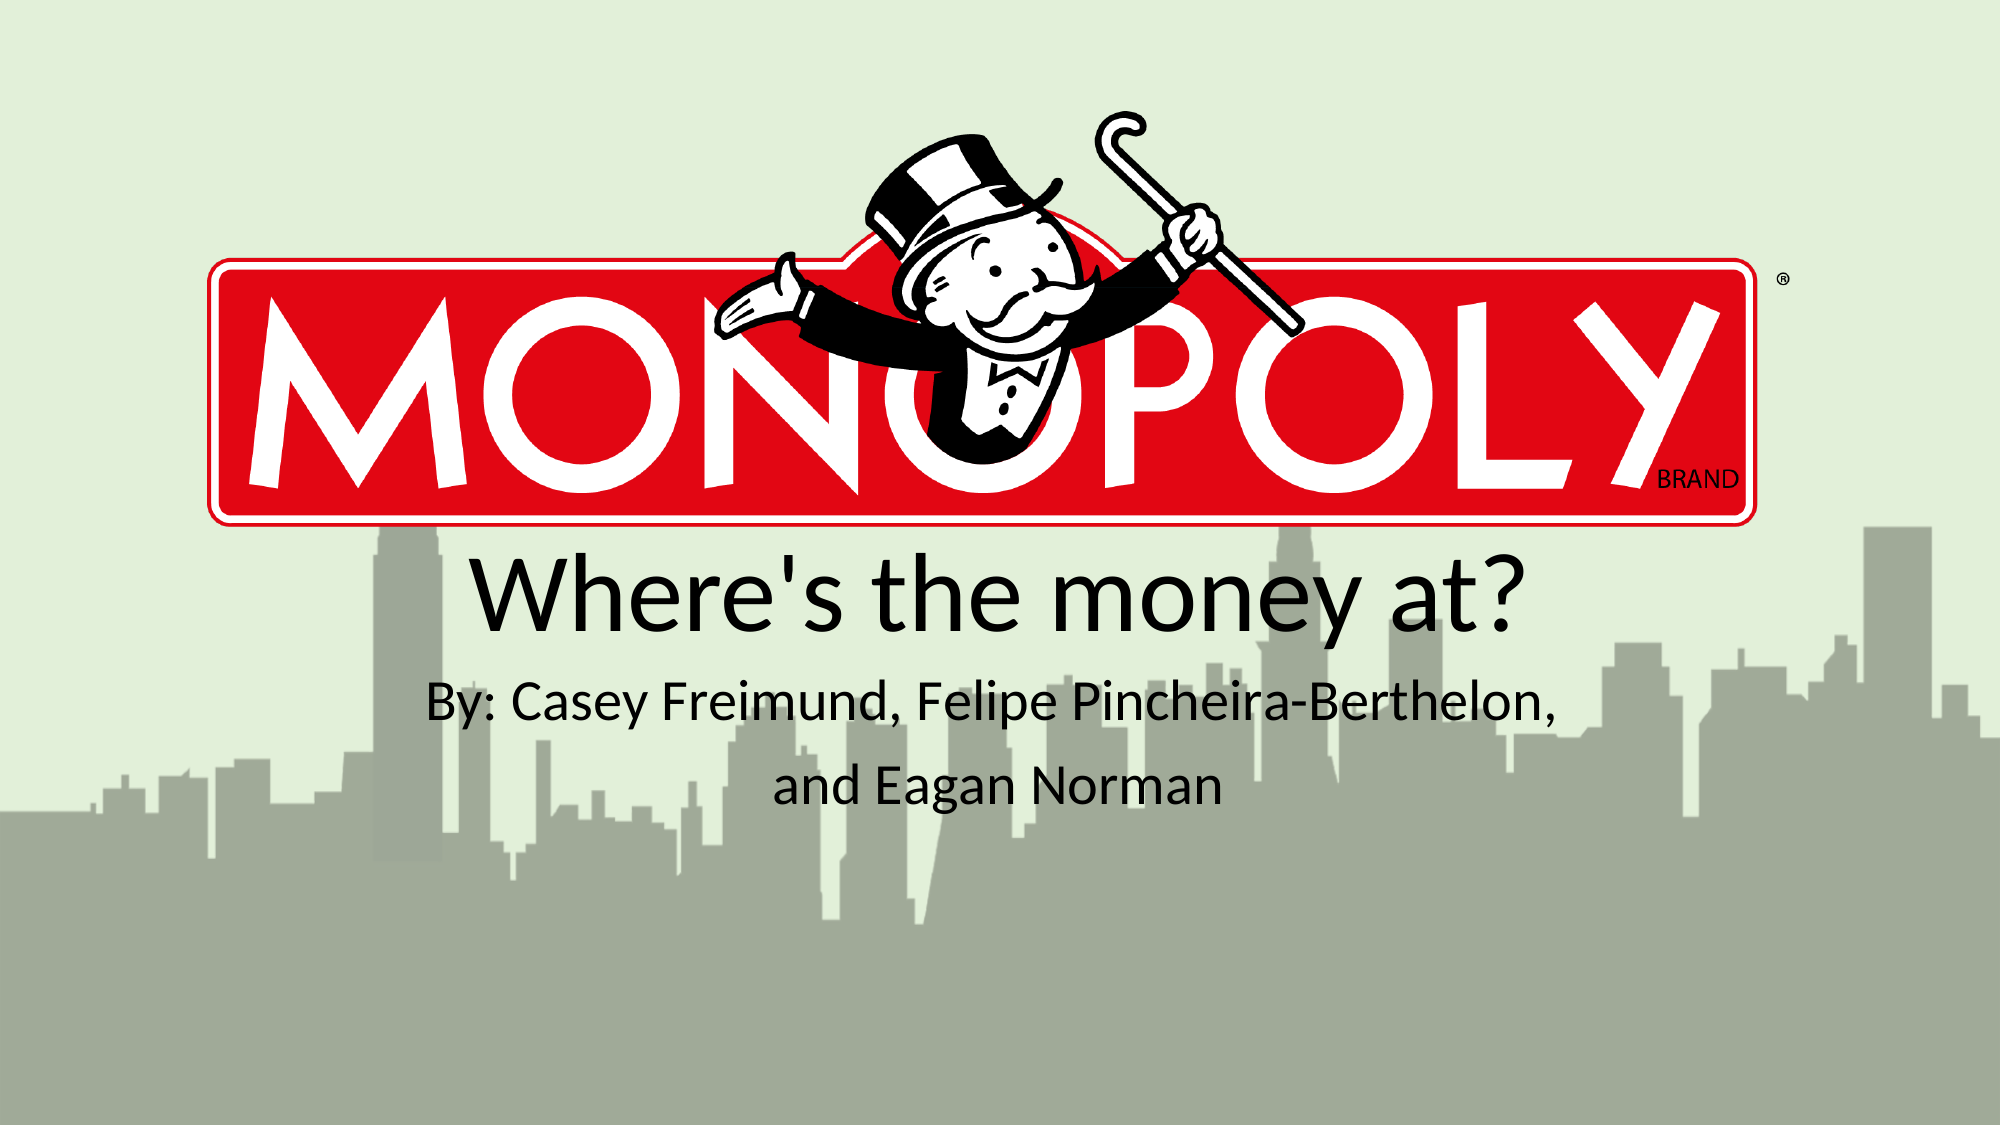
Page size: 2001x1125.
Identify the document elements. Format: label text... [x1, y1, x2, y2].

picture [0, 40, 2000, 1125]
subtitle Where's the money at? [249, 527, 1750, 638]
text_box By: Casey Freimund, Felipe Pincheira-Berthelon, and Eagan Norman [248, 662, 1749, 774]
